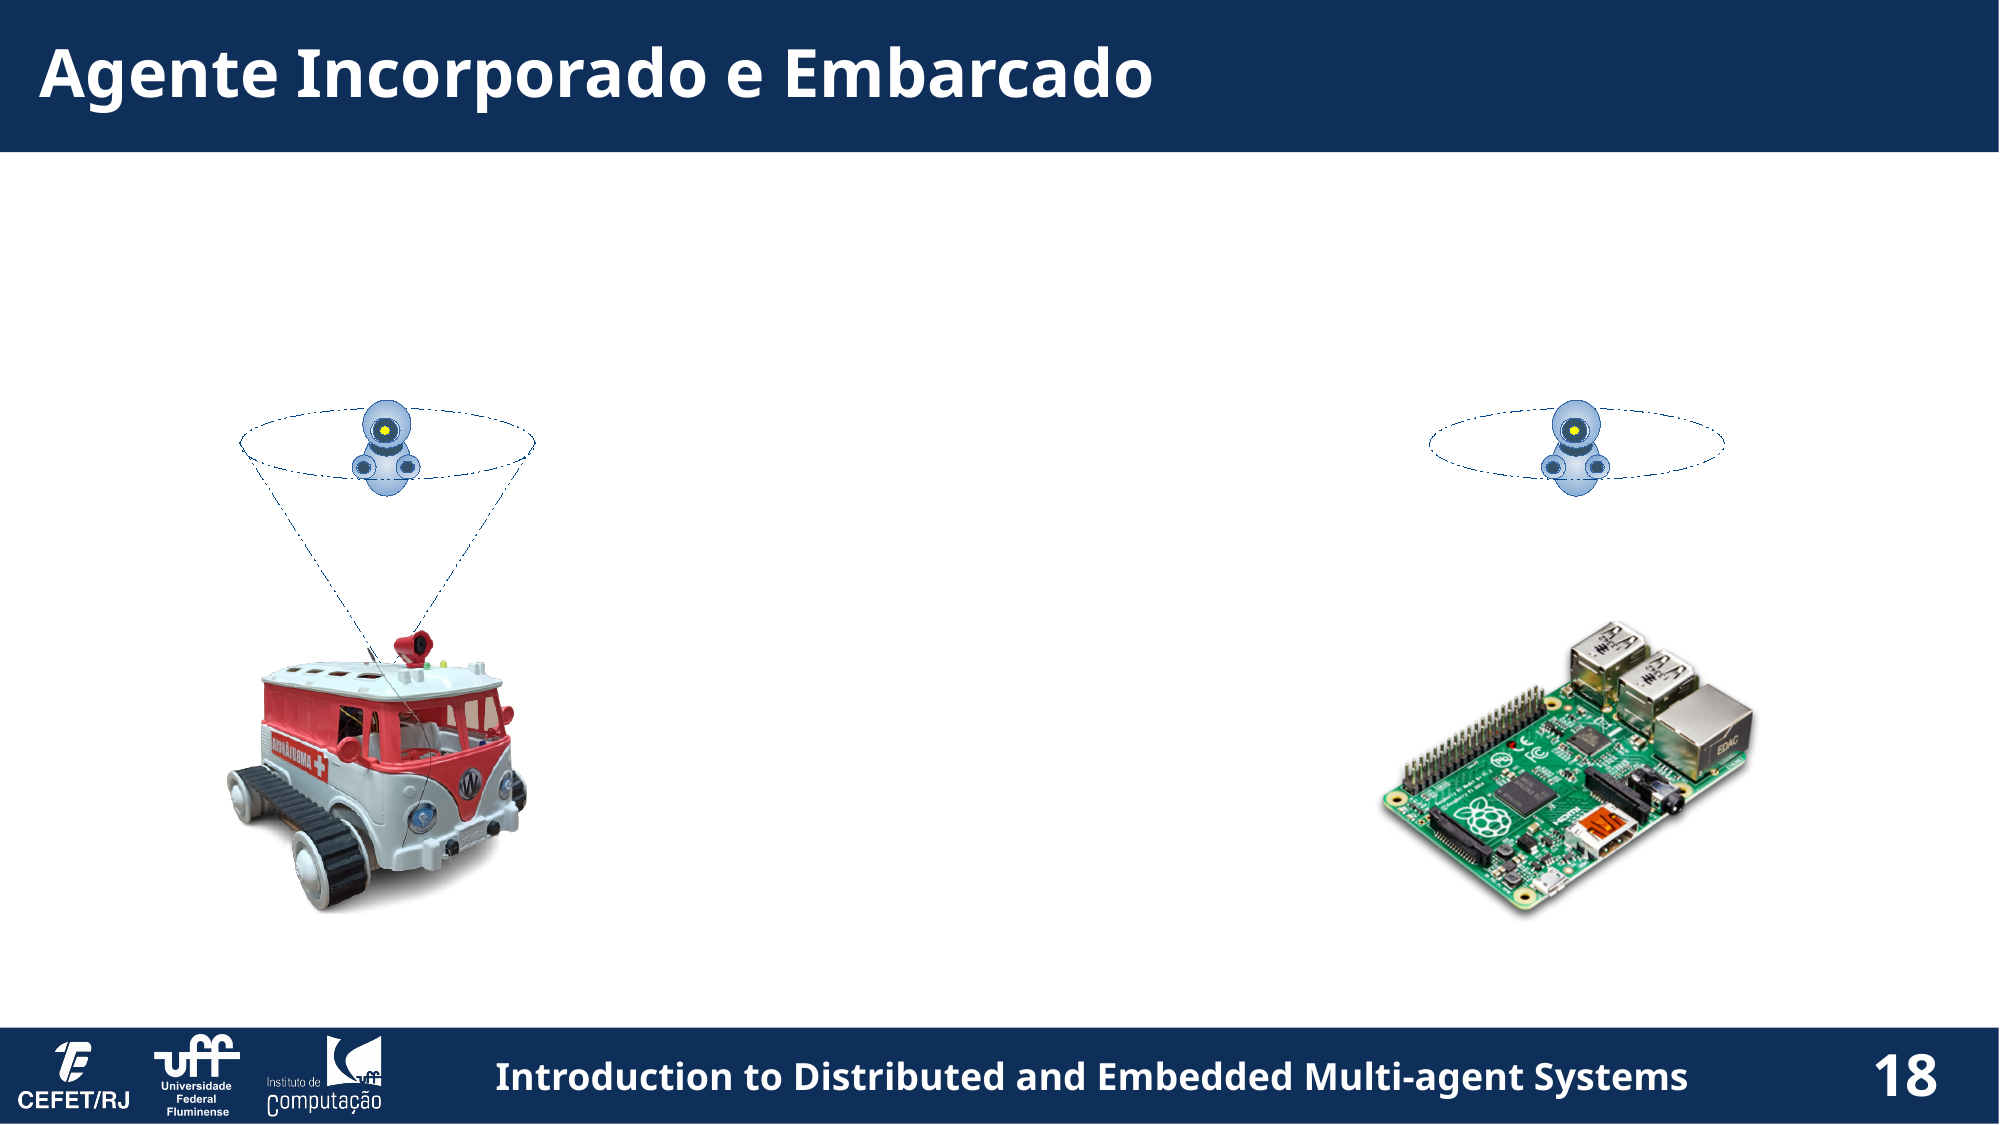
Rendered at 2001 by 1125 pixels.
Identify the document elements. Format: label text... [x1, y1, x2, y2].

text_box [1541, 400, 1610, 497]
text_box [352, 400, 421, 497]
picture [222, 628, 532, 915]
picture [153, 1033, 241, 1121]
picture [265, 1033, 383, 1117]
picture [18, 1021, 129, 1125]
picture [1367, 621, 1766, 928]
text_box Agente Incorporado e Embarcado [25, 23, 1999, 119]
